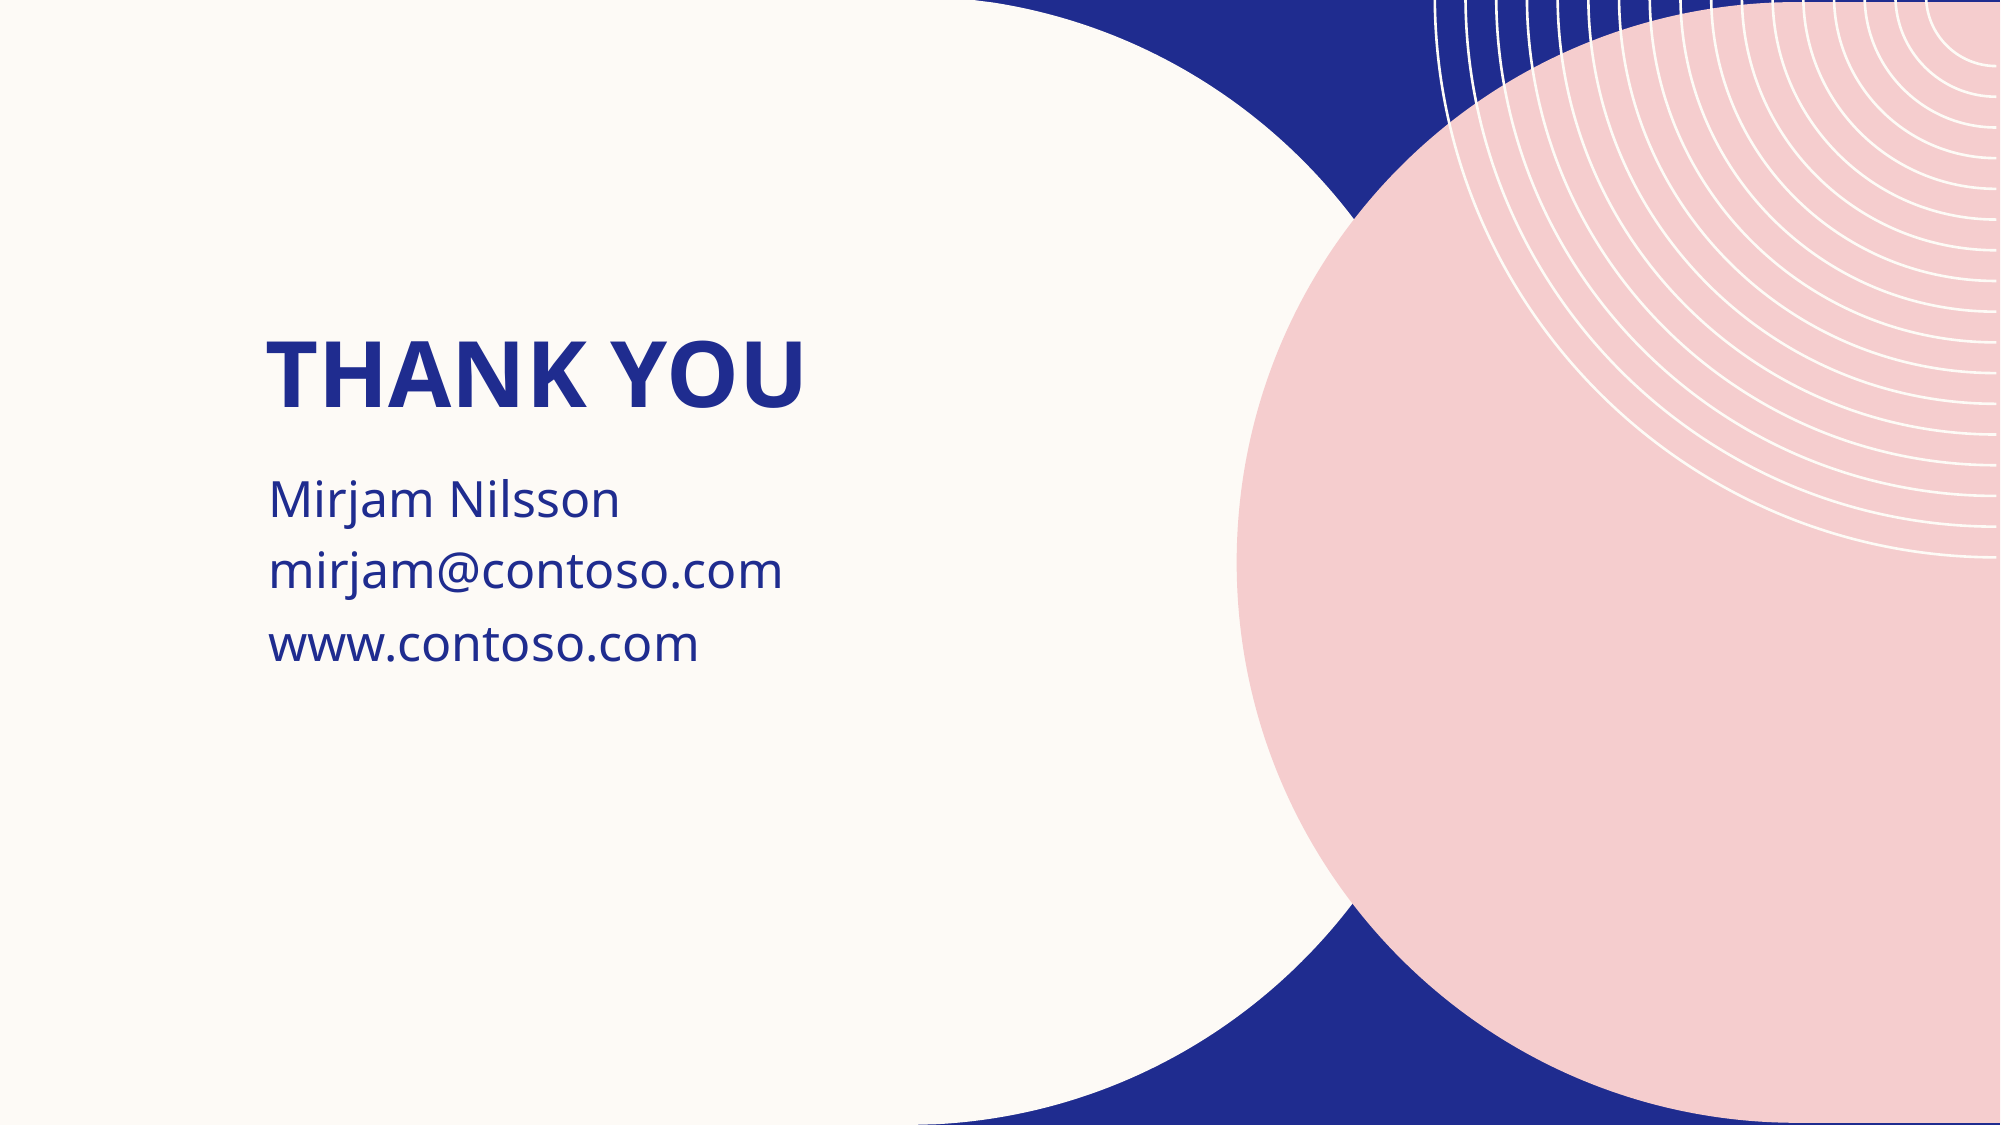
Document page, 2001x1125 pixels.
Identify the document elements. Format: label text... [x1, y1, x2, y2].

subtitle Mirjam Nilsson​ mirjam@contoso.com www.contoso.com [253, 467, 938, 824]
title THANK YOU [250, 323, 935, 434]
